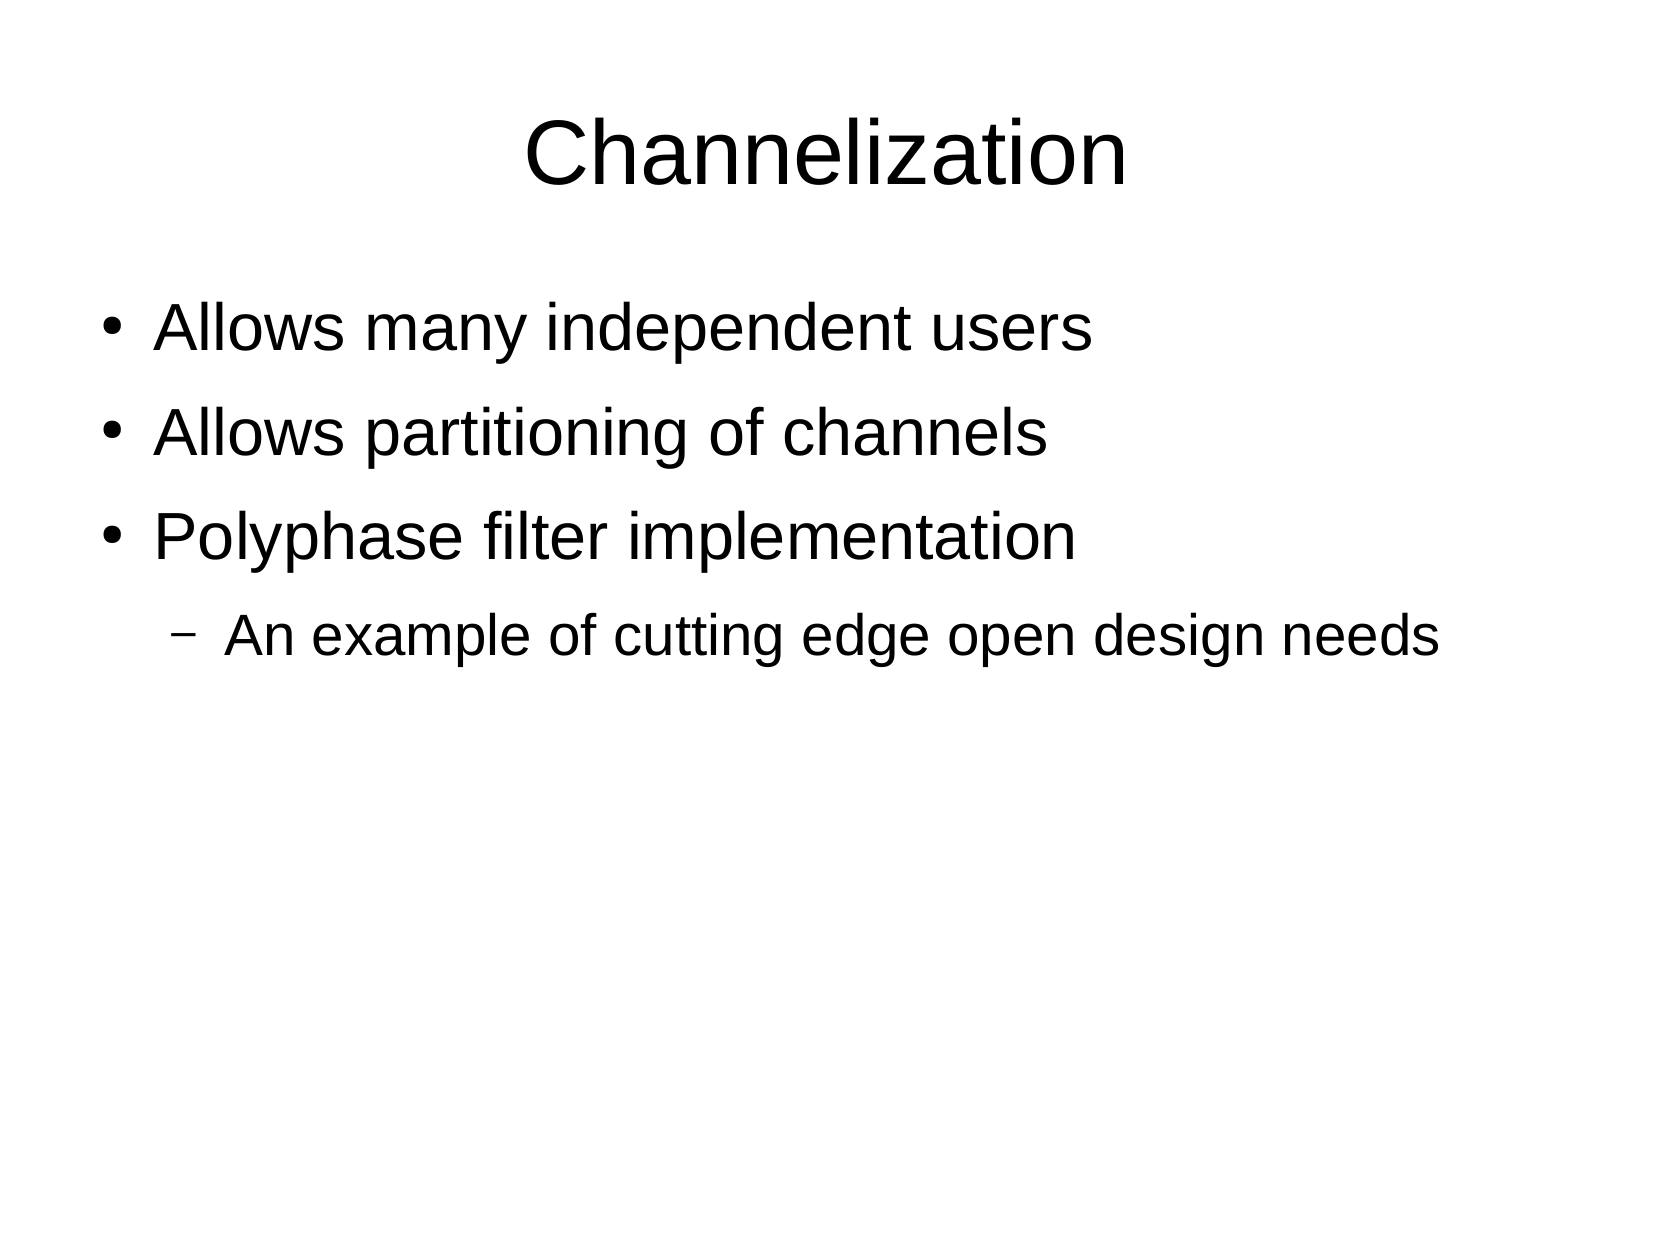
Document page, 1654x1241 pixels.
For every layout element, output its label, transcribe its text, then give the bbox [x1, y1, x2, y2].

title Channelization [82, 49, 1571, 257]
list Allows many independent users Allows partitioning of channels Polyphase filter implementation An example of cutting edge open design needs [82, 290, 1571, 1010]
